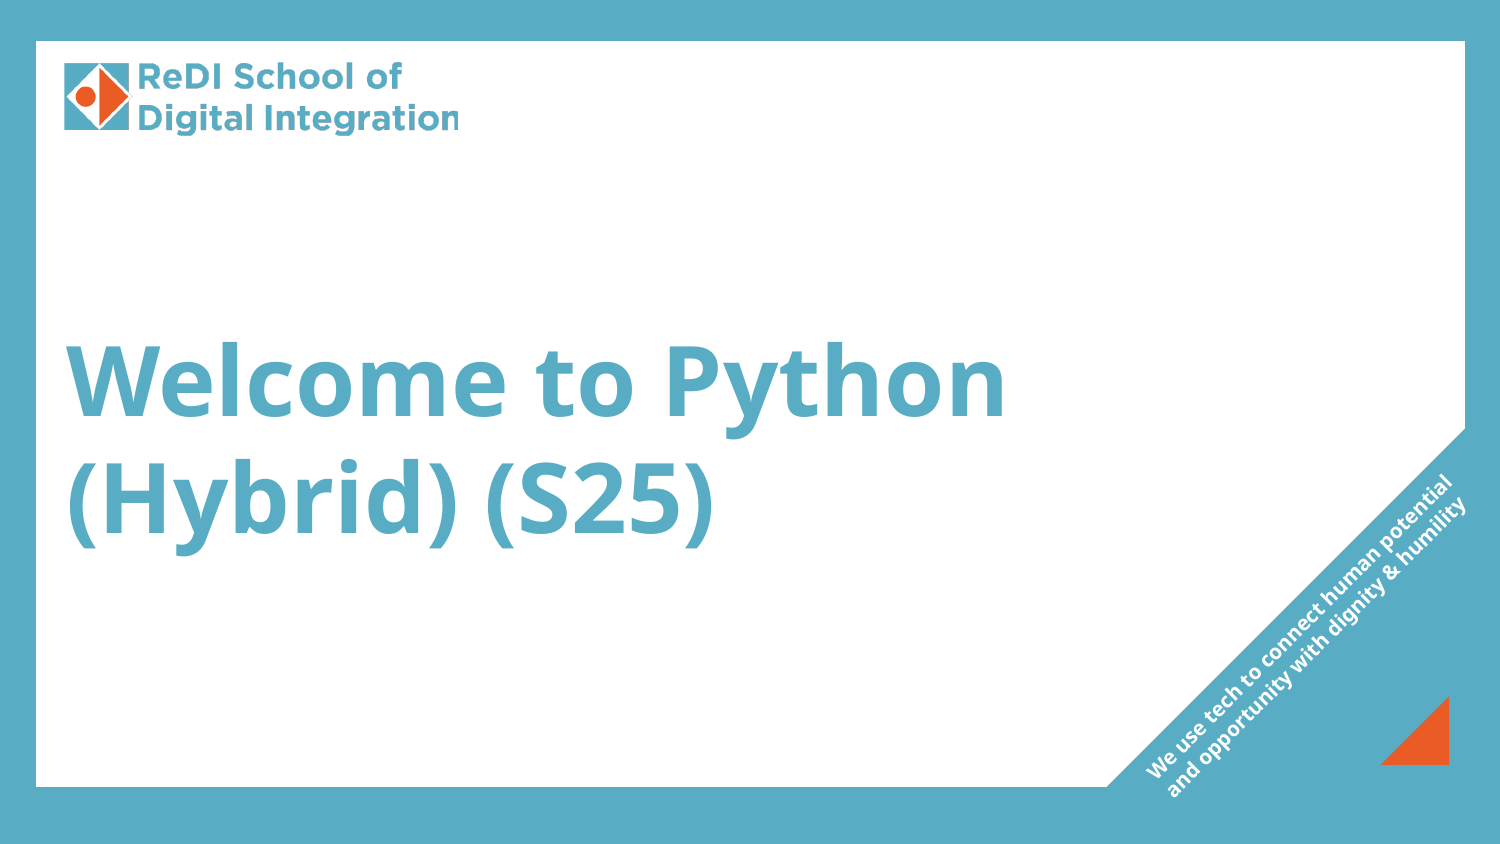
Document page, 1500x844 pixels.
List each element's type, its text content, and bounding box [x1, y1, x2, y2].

picture [64, 62, 458, 136]
title Welcome to Python (Hybrid) (S25) [51, 276, 1050, 568]
